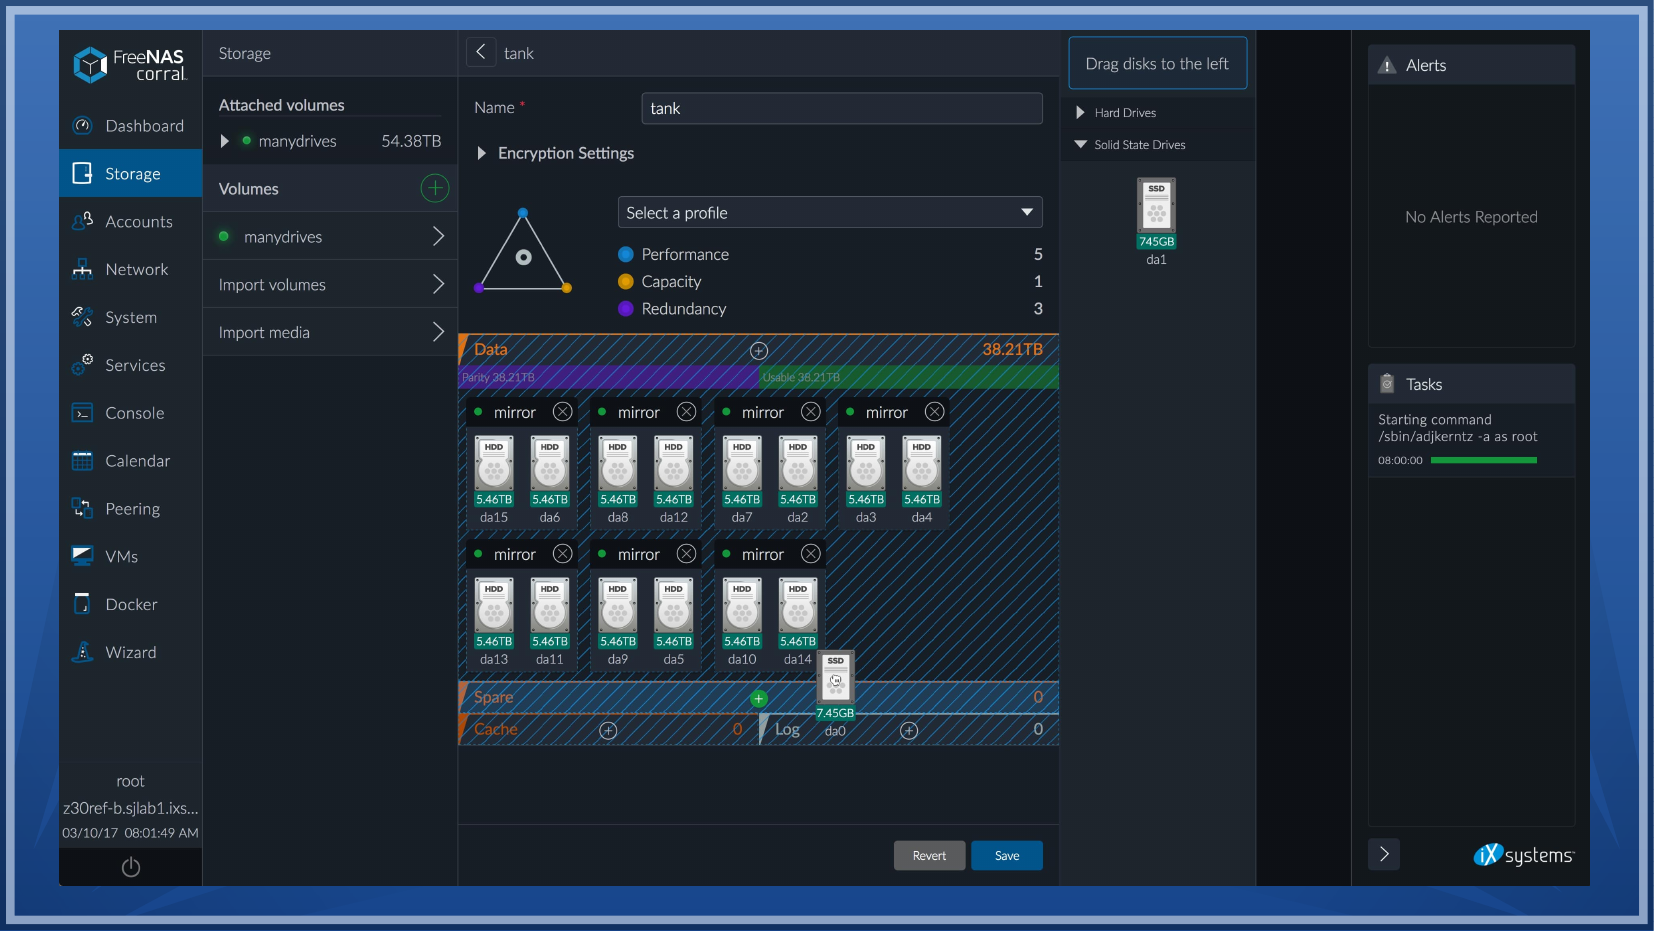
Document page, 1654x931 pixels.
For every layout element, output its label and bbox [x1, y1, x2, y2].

picture [59, 30, 1590, 886]
